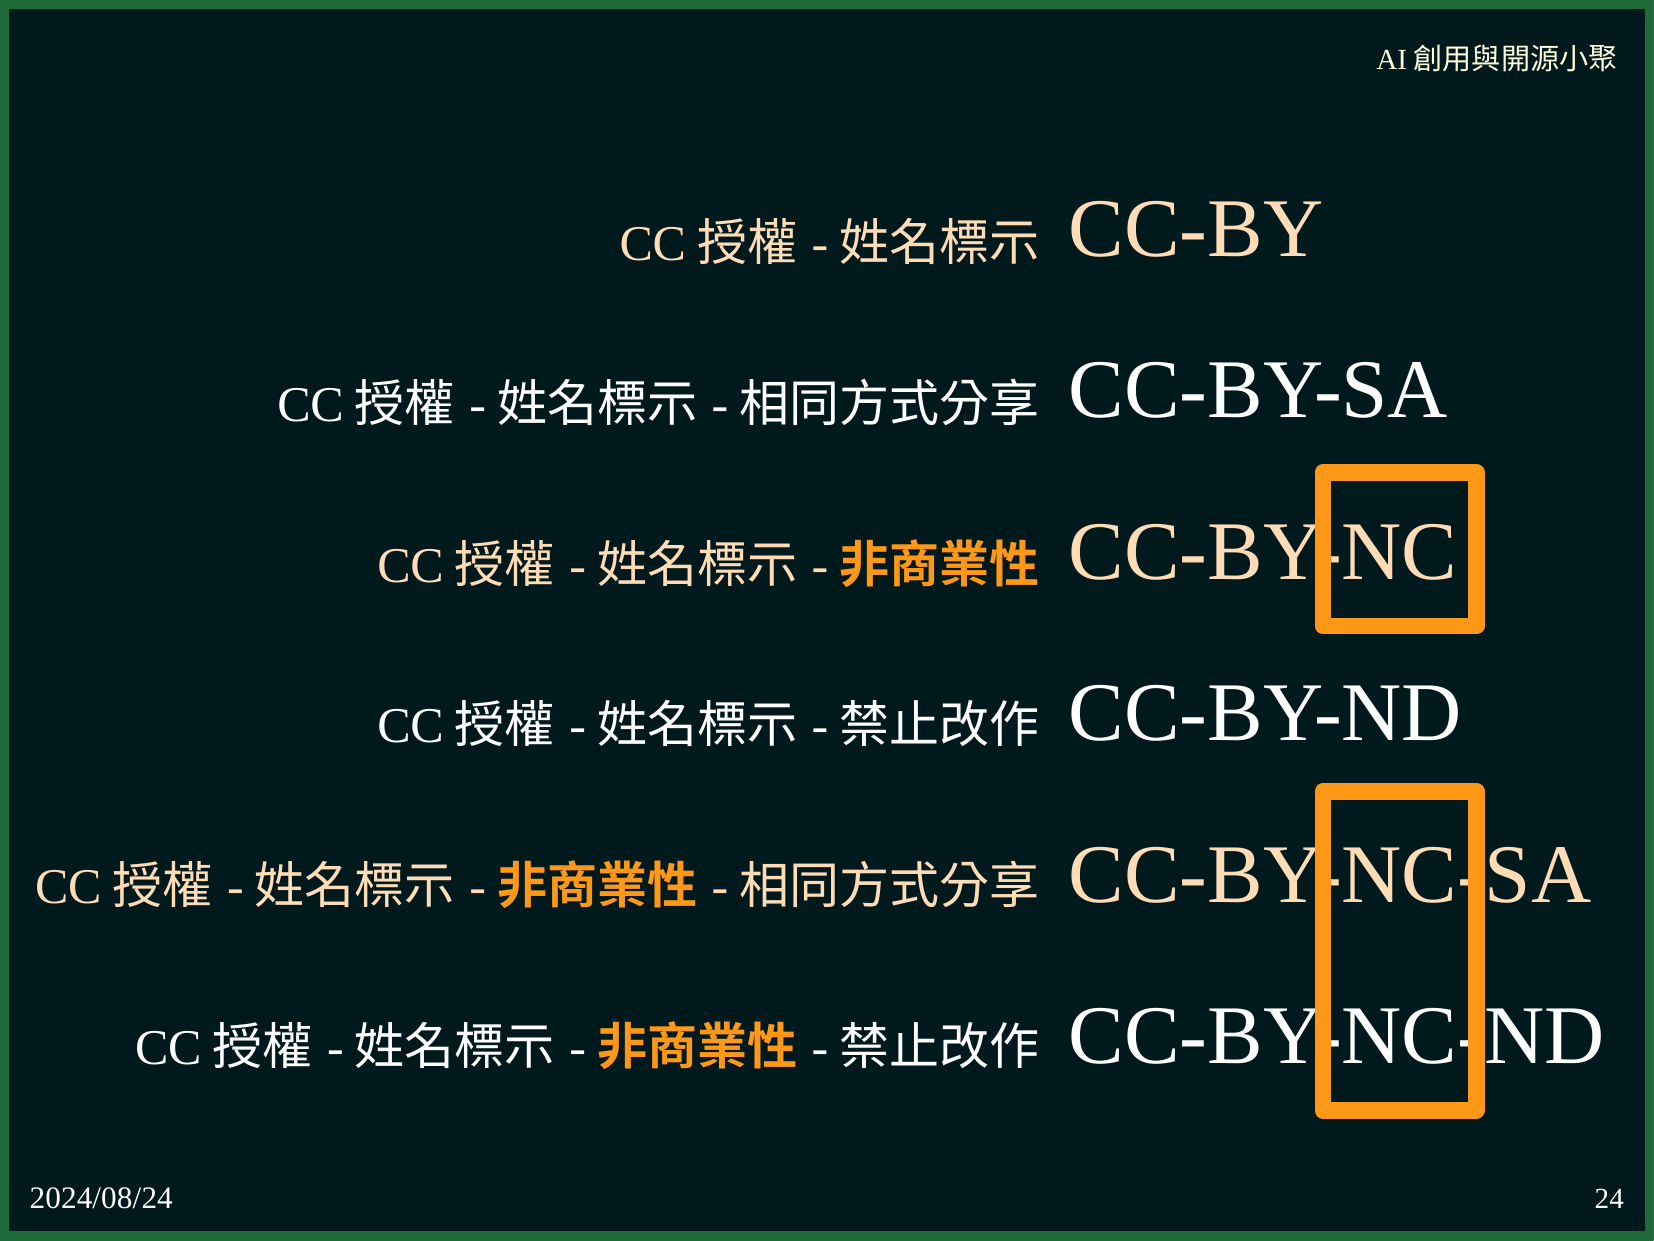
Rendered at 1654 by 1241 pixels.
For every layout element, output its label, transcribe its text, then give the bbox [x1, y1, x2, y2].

title CC-BY CC-BY-SA CC-BY-NC CC-BY-ND CC-BY-NC-SA CC-BY-NC-ND [1068, 181, 1642, 1082]
title CC授權-姓名標示 CC授權-姓名標示-相同方式分享 CC授權-姓名標示-非商業性 CC授權-姓名標示-禁止改作 CC授權-姓名標示-非商業性-相同方式分享 CC授權-姓名標示-非商業性-禁止改作 [23, 114, 1040, 1079]
title CC-BY CC-BY-SA CC-BY-NC CC-BY-ND CC-BY-NC-SA CC-BY-NC-ND [1331, 800, 1468, 1082]
